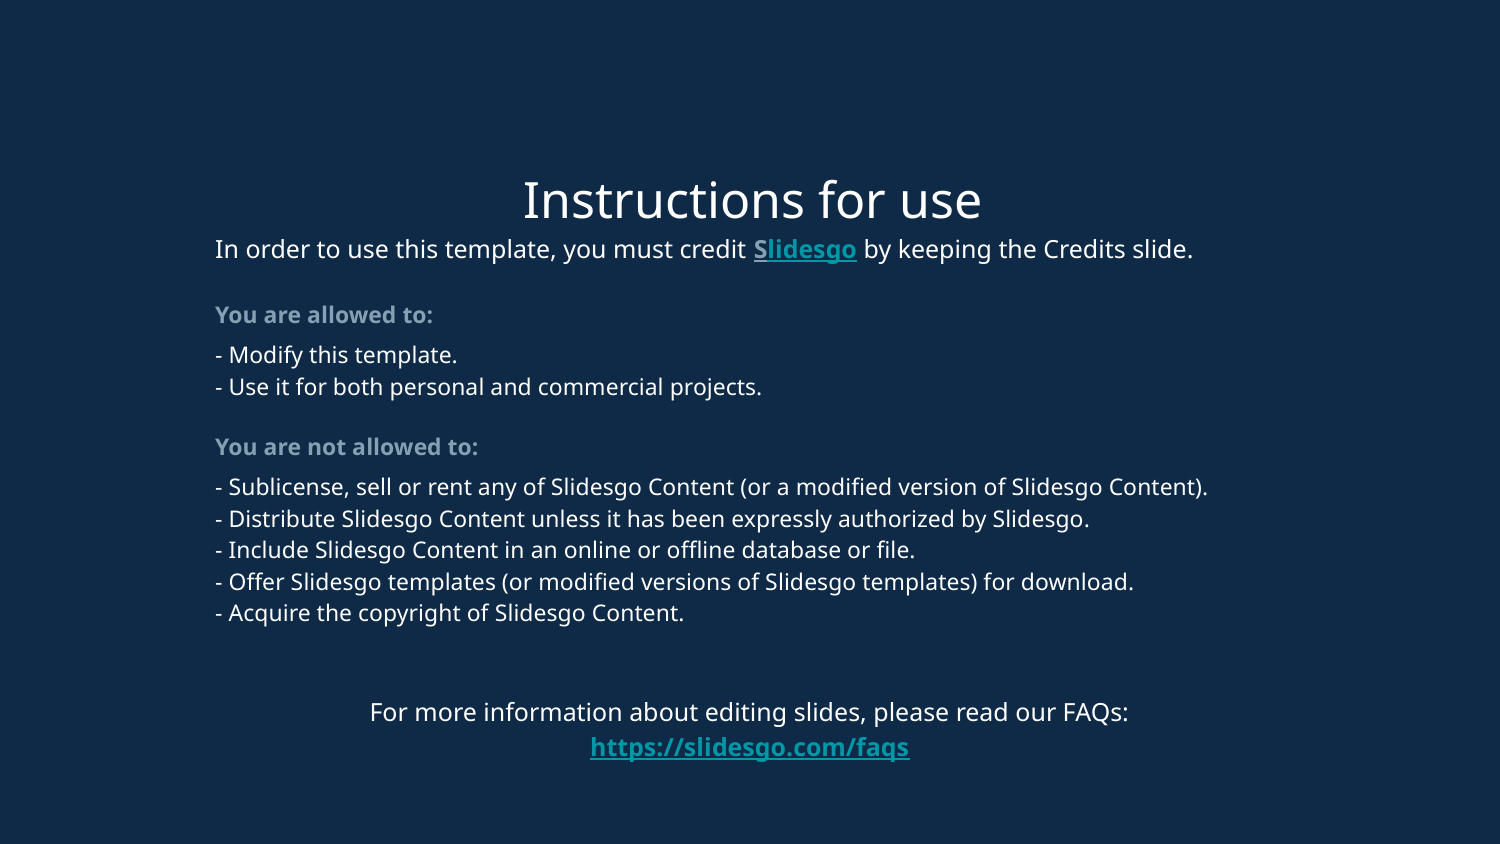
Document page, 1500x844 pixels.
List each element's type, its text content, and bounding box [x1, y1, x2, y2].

list For more information about editing slides, please read our FAQs: https://slidesgo.com/faqs [171, 676, 1328, 749]
title Instructions for use [175, 153, 1332, 233]
list In order to use this template, you must credit Slidesgo by keeping the Credits slide. You are allowed to: - Modify this template. - Use it for both personal and commercial projects. You are not allowed to: - Sublicense, sell or rent any of Slidesgo Content (or a modified version of Slidesgo Content). - Distribute Slidesgo Content unless it has been expressly authorized by Slidesgo. - Include Slidesgo Content in an online or offline database or file. - Offer Slidesgo templates (or modified versions of Slidesgo templates) for download. - Acquire the copyright of Slidesgo Content. [200, 213, 1357, 286]
